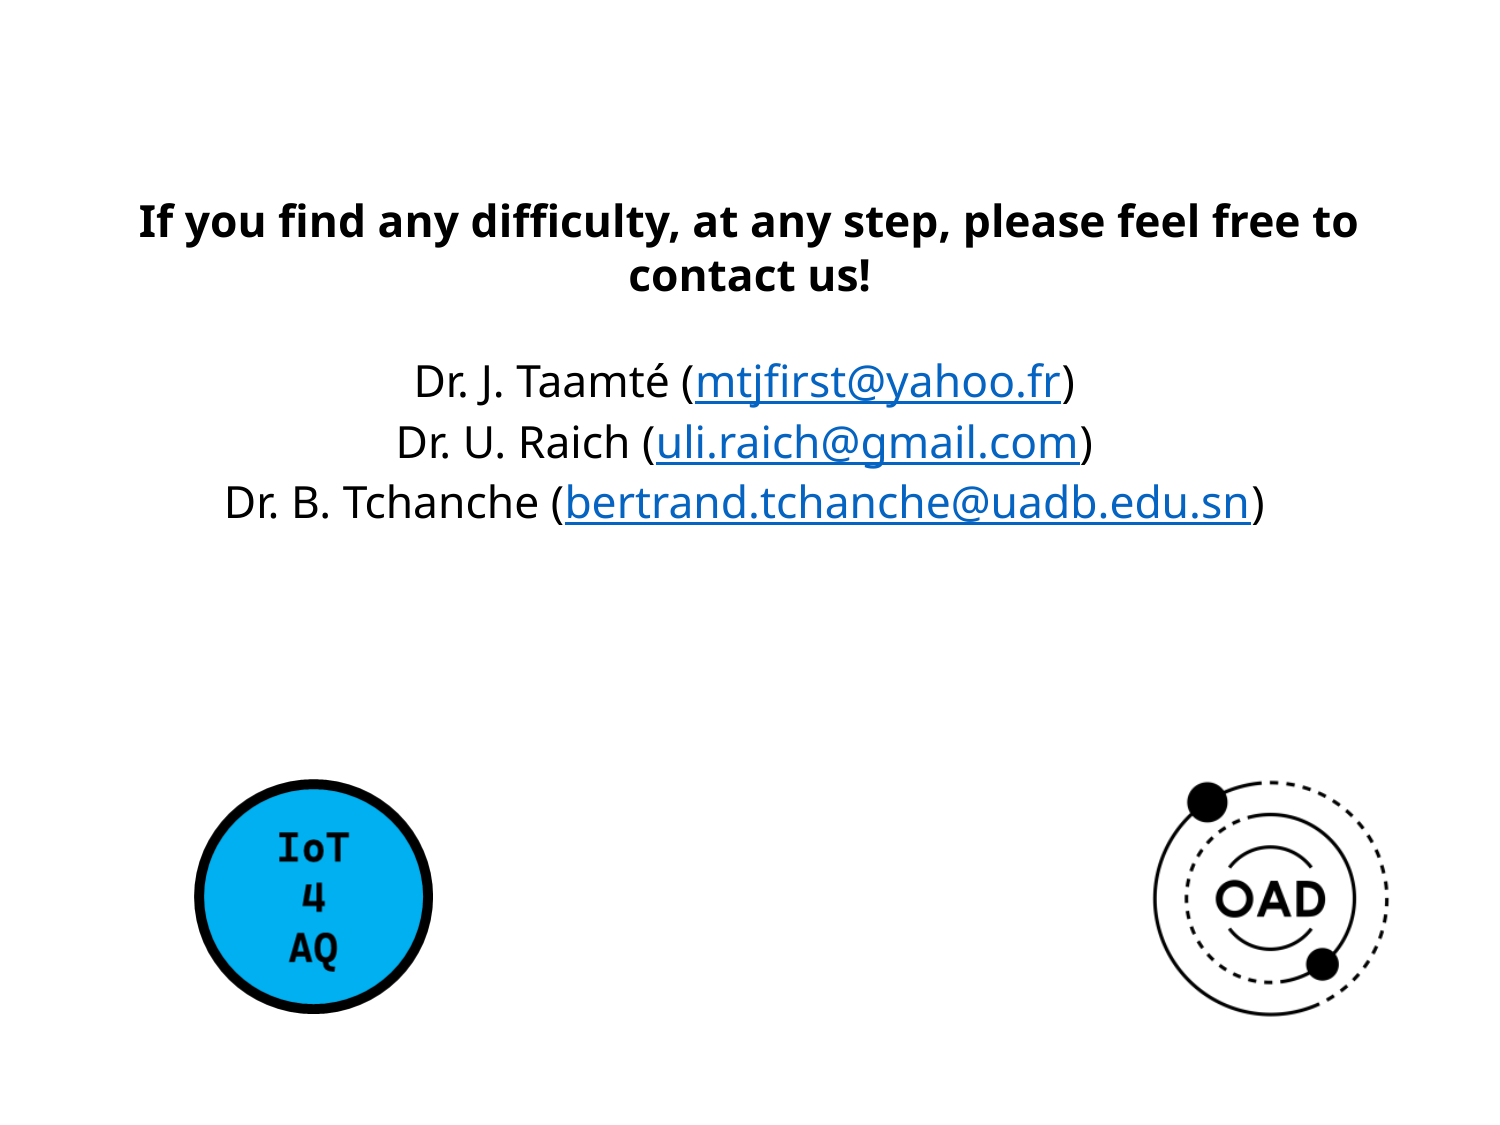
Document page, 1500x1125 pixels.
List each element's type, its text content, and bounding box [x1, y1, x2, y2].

title If you find any difficulty, at any step, please feel free to contact us! Dr. J. Taamté (mtjfirst@yahoo.fr) Dr. U. Raich (uli.raich@gmail.com) Dr. B. Tchanche (bertrand.tchanche@uadb.edu.sn) [103, 184, 1397, 544]
picture [194, 779, 433, 1014]
picture [1097, 723, 1445, 1071]
